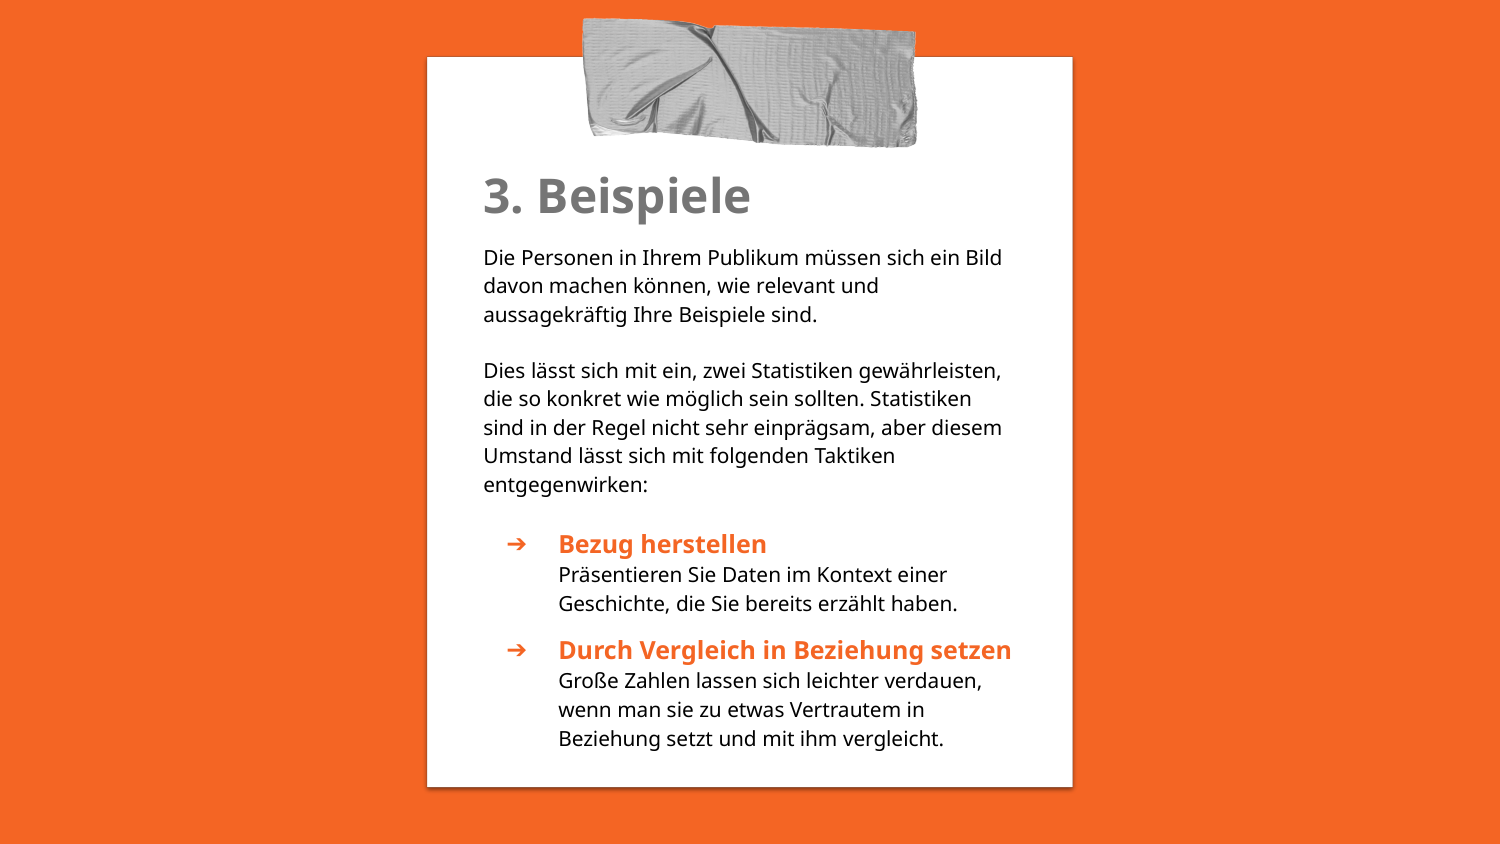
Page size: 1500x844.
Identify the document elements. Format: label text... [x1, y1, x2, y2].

list Die Personen in Ihrem Publikum müssen sich ein Bild davon machen können, wie relevant und aussagekräftig Ihre Beispiele sind. Dies lässt sich mit ein, zwei Statistiken gewährleisten, die so konkret wie möglich sein sollten. Statistiken sind in der Regel nicht sehr einprägsam, aber diesem Umstand lässt sich mit folgenden Taktiken entgegenwirken: Bezug herstellen Präsentieren Sie Daten im Kontext einer Geschichte, die Sie bereits erzählt haben. Durch Vergleich in Beziehung setzen Große Zahlen lassen sich leichter verdauen, wenn man sie zu etwas Vertrautem in Beziehung setzt und mit ihm vergleicht. [468, 225, 1032, 772]
text_box 3. Beispiele [468, 112, 1032, 225]
picture [401, 16, 1099, 817]
